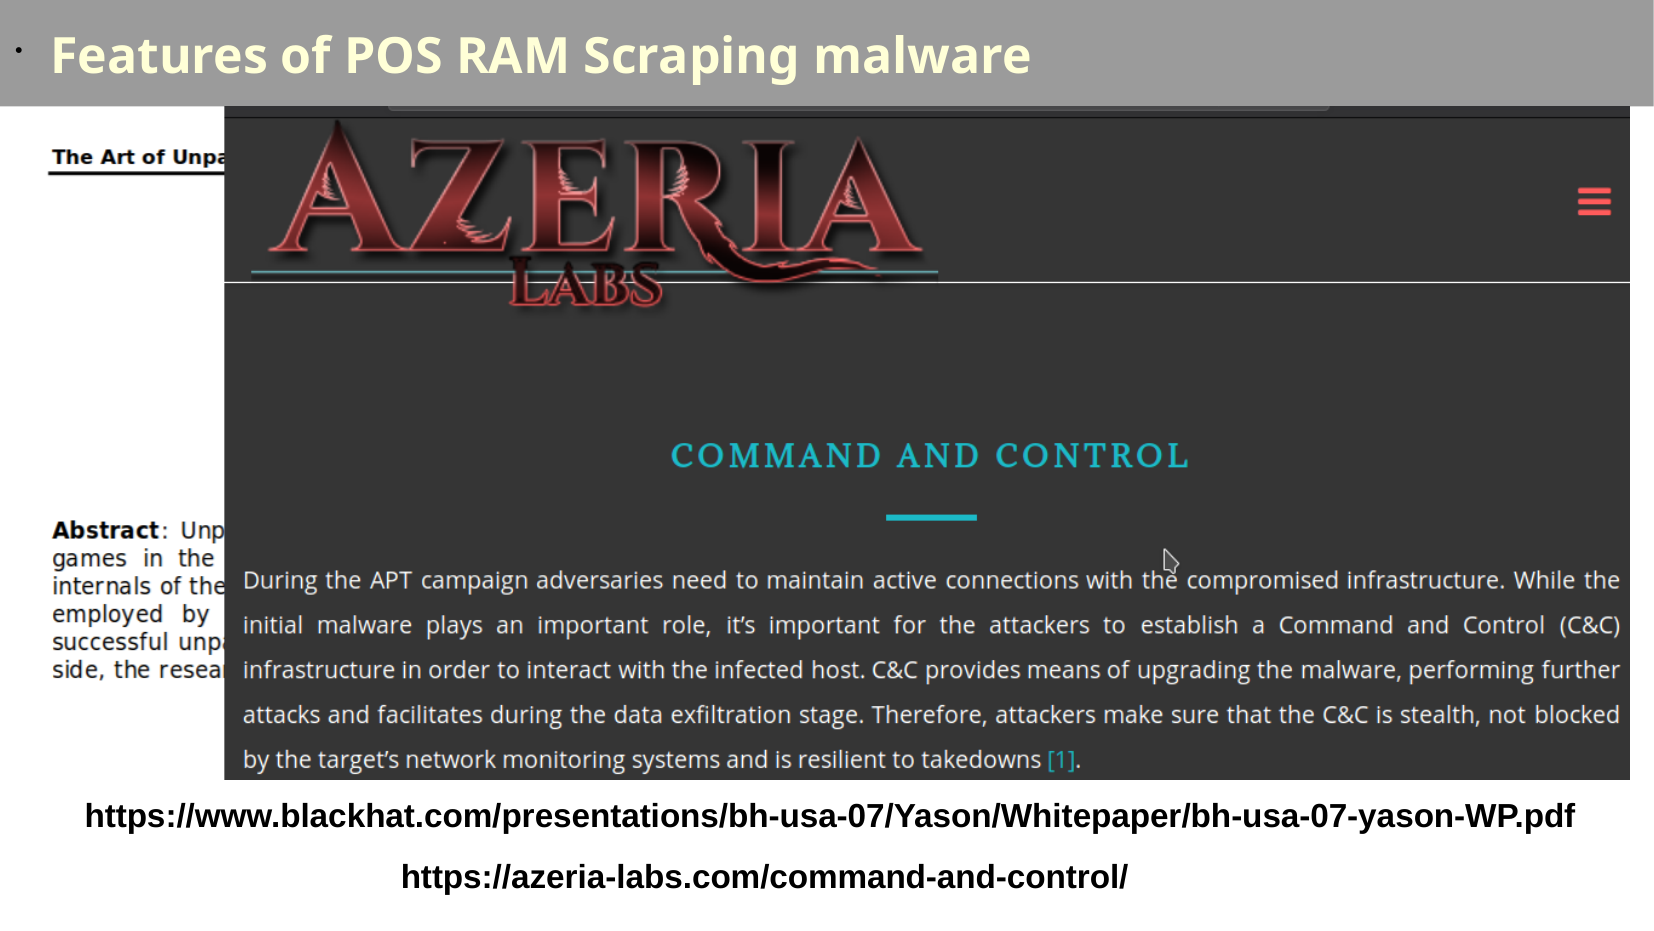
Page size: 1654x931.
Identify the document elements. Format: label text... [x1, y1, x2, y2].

picture [0, 106, 1630, 780]
list https://www.blackhat.com/presentations/bh-usa-07/Yason/Whitepaper/bh-usa-07-yason-WP.pdf [13, 797, 1597, 851]
title Features of POS RAM Scraping malware [0, 0, 1654, 107]
list https://azeria-labs.com/command-and-control/ [329, 858, 1418, 922]
